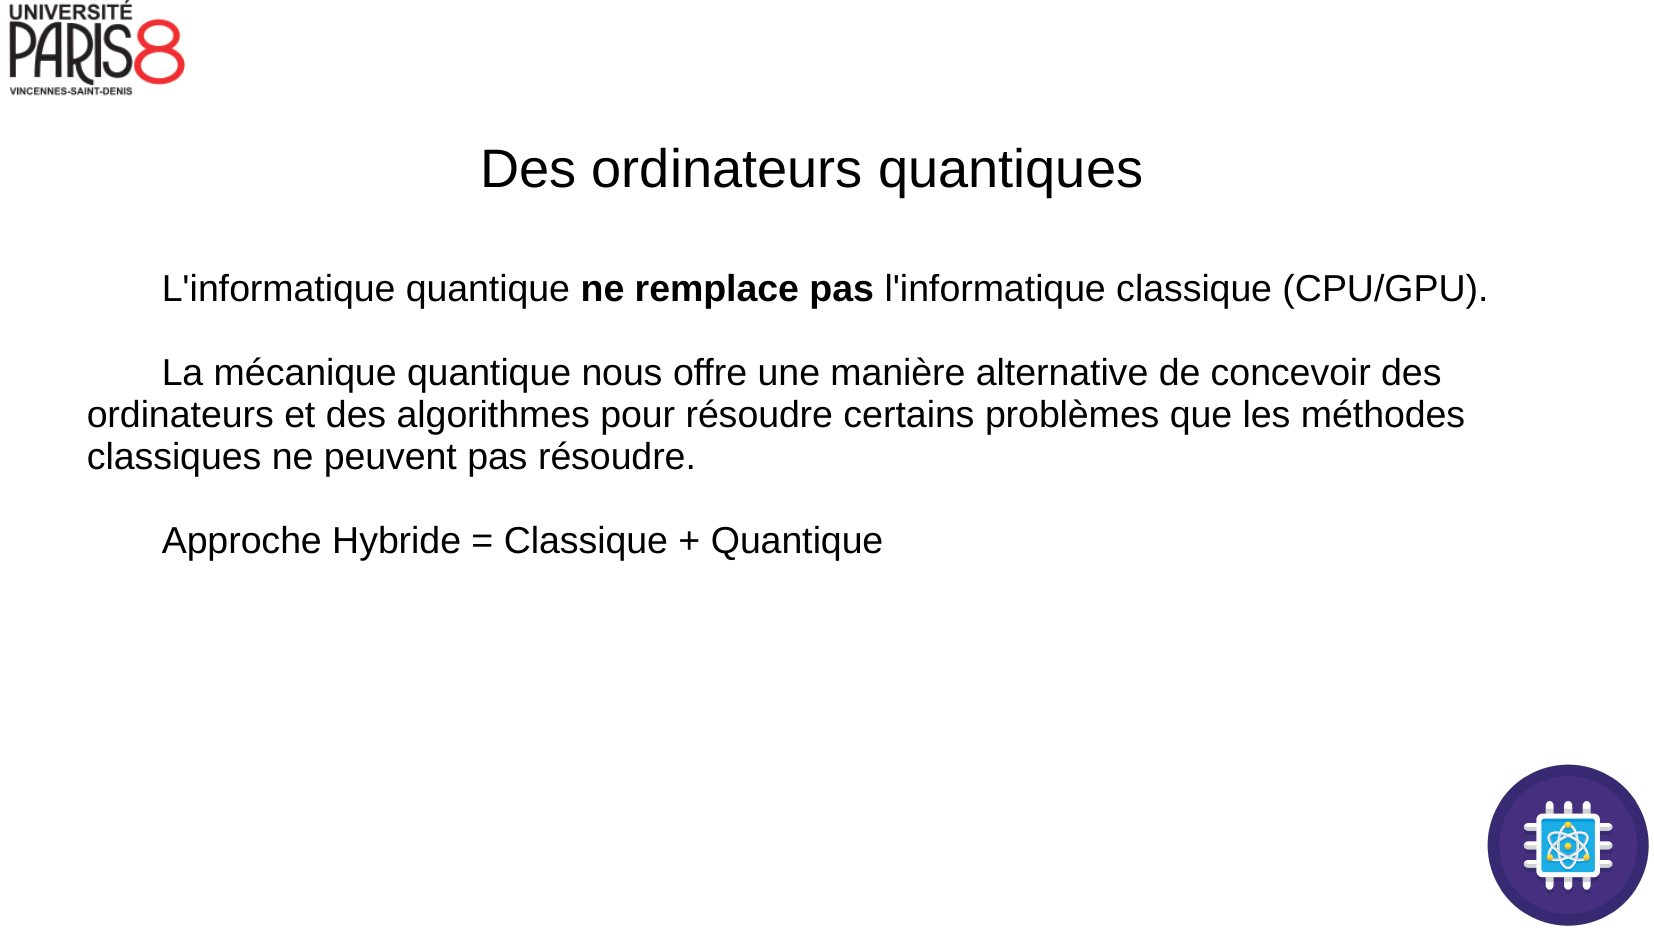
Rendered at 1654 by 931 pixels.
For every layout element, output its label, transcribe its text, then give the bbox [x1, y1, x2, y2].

picture [1482, 759, 1654, 931]
title Des ordinateurs quantiques [86, 112, 1538, 226]
subtitle L'informatique quantique ne remplace pas l'informatique classique (CPU/GPU). La mécanique quantique nous offre une manière alternative de concevoir des ordinateurs et des algorithmes pour résoudre certains problèmes que les méthodes classiques ne peuvent pas résoudre. Approche Hybride = Classique + Quantique [86, 267, 1576, 808]
picture [0, 0, 192, 100]
